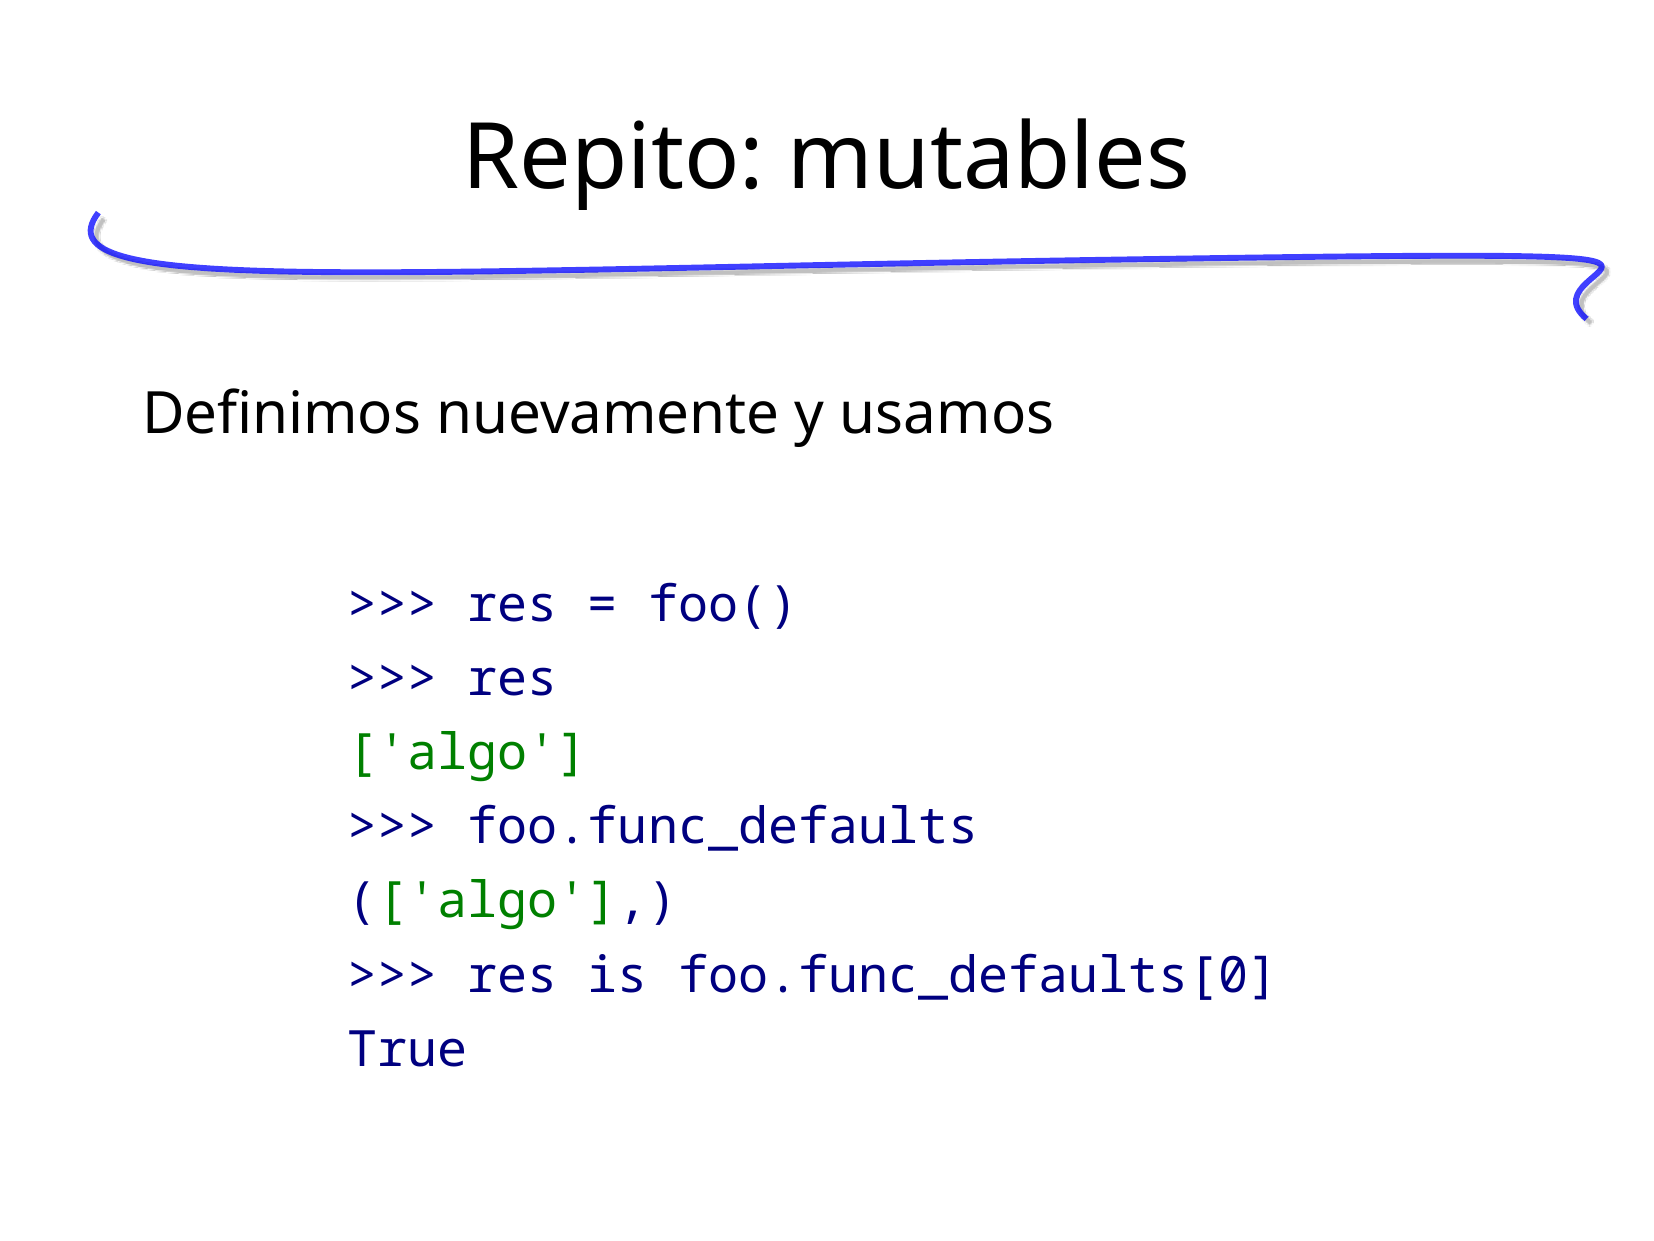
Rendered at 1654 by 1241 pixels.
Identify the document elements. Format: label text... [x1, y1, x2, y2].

title Repito: mutables [82, 49, 1571, 257]
subtitle Definimos nuevamente y usamos >>> res = foo() >>> res ['algo'] >>> foo.func_defaults (['algo'],) >>> res is foo.func_defaults[0] True [121, 339, 1577, 1188]
